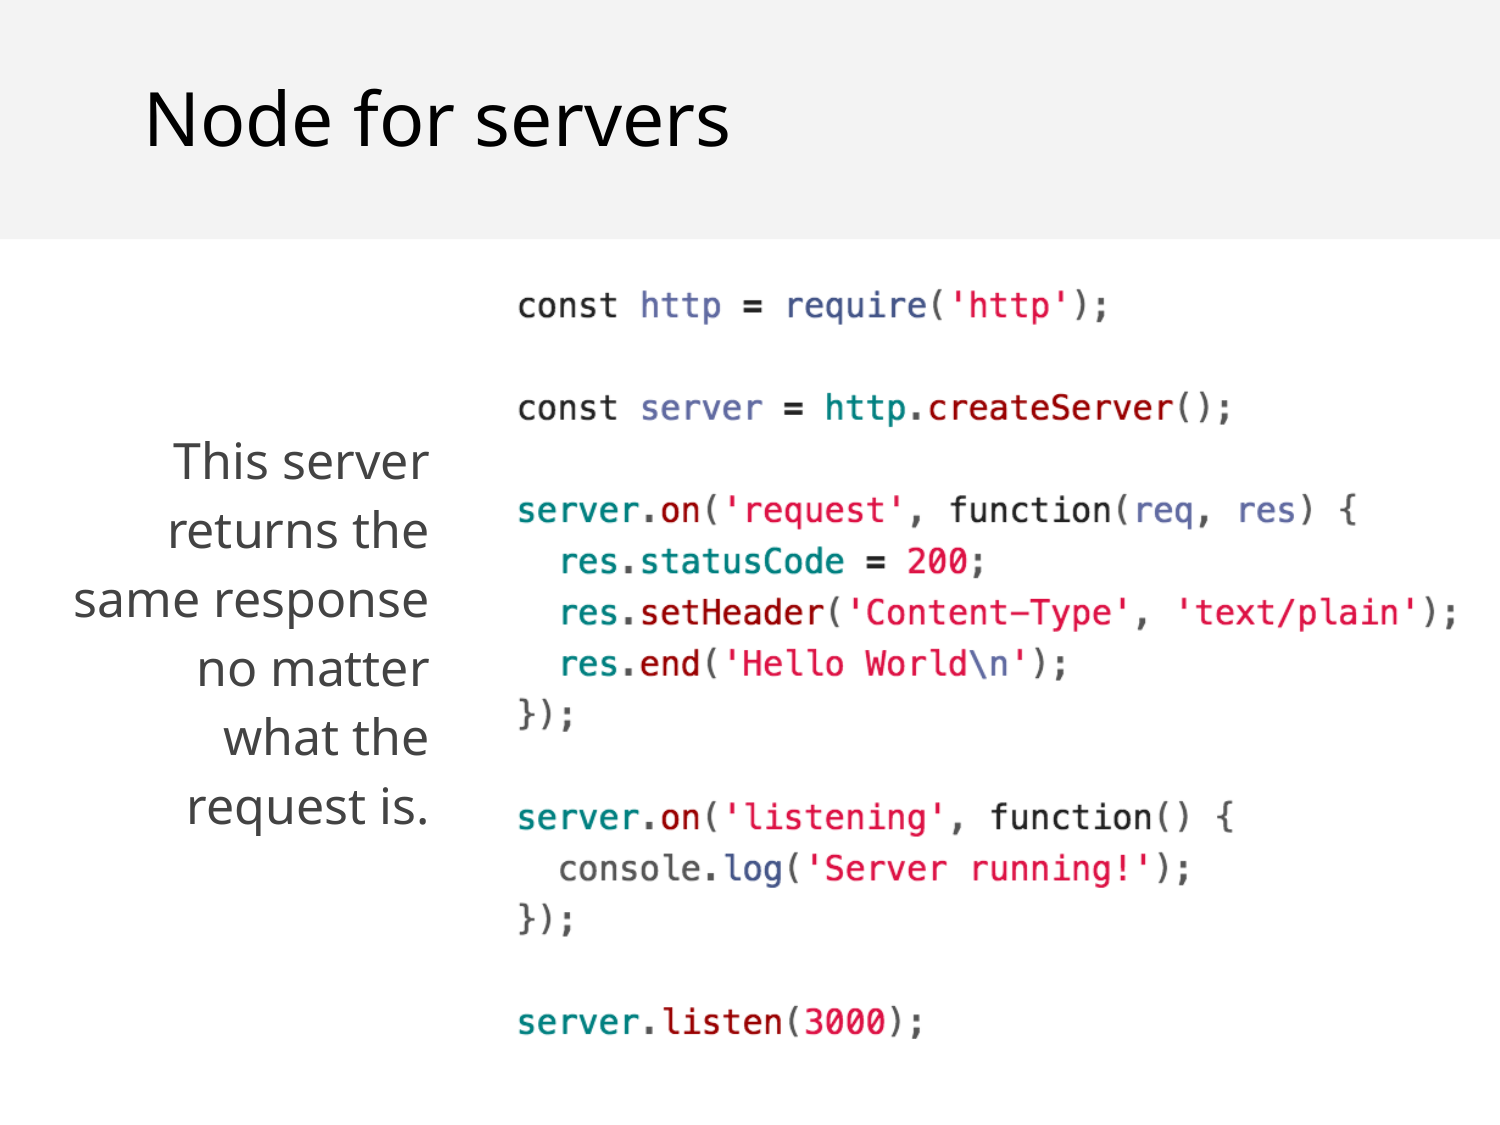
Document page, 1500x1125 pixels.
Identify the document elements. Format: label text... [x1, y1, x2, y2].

picture [492, 276, 1489, 1078]
list This server returns the same response no matter what the request is. [54, 253, 445, 1001]
title Node for servers [128, 56, 1372, 183]
